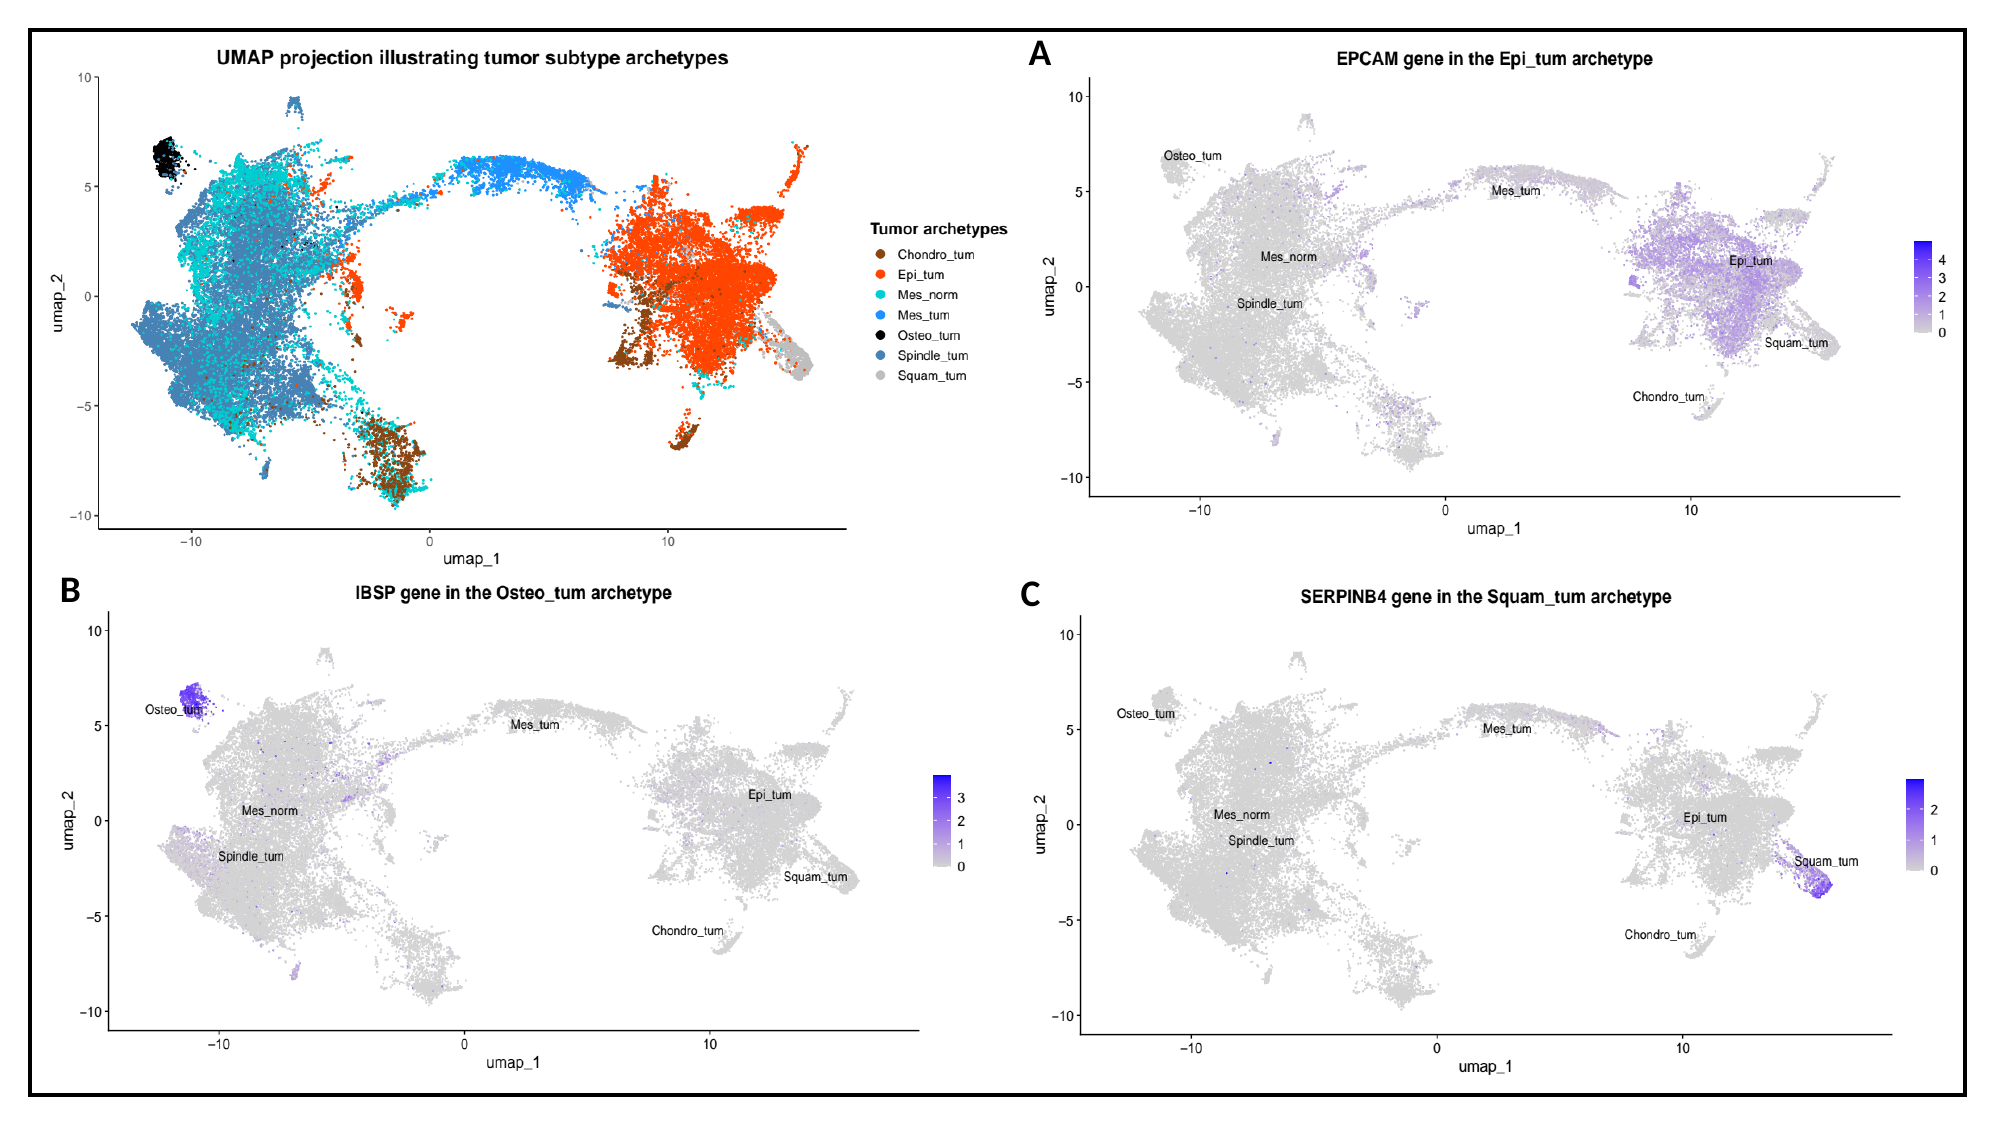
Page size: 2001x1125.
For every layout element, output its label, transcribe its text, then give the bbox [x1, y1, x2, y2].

picture [1020, 574, 1951, 1090]
text_box A [1014, 20, 1082, 81]
picture [36, 35, 1959, 1086]
text_box B [45, 558, 113, 618]
text_box C [1005, 561, 1074, 622]
